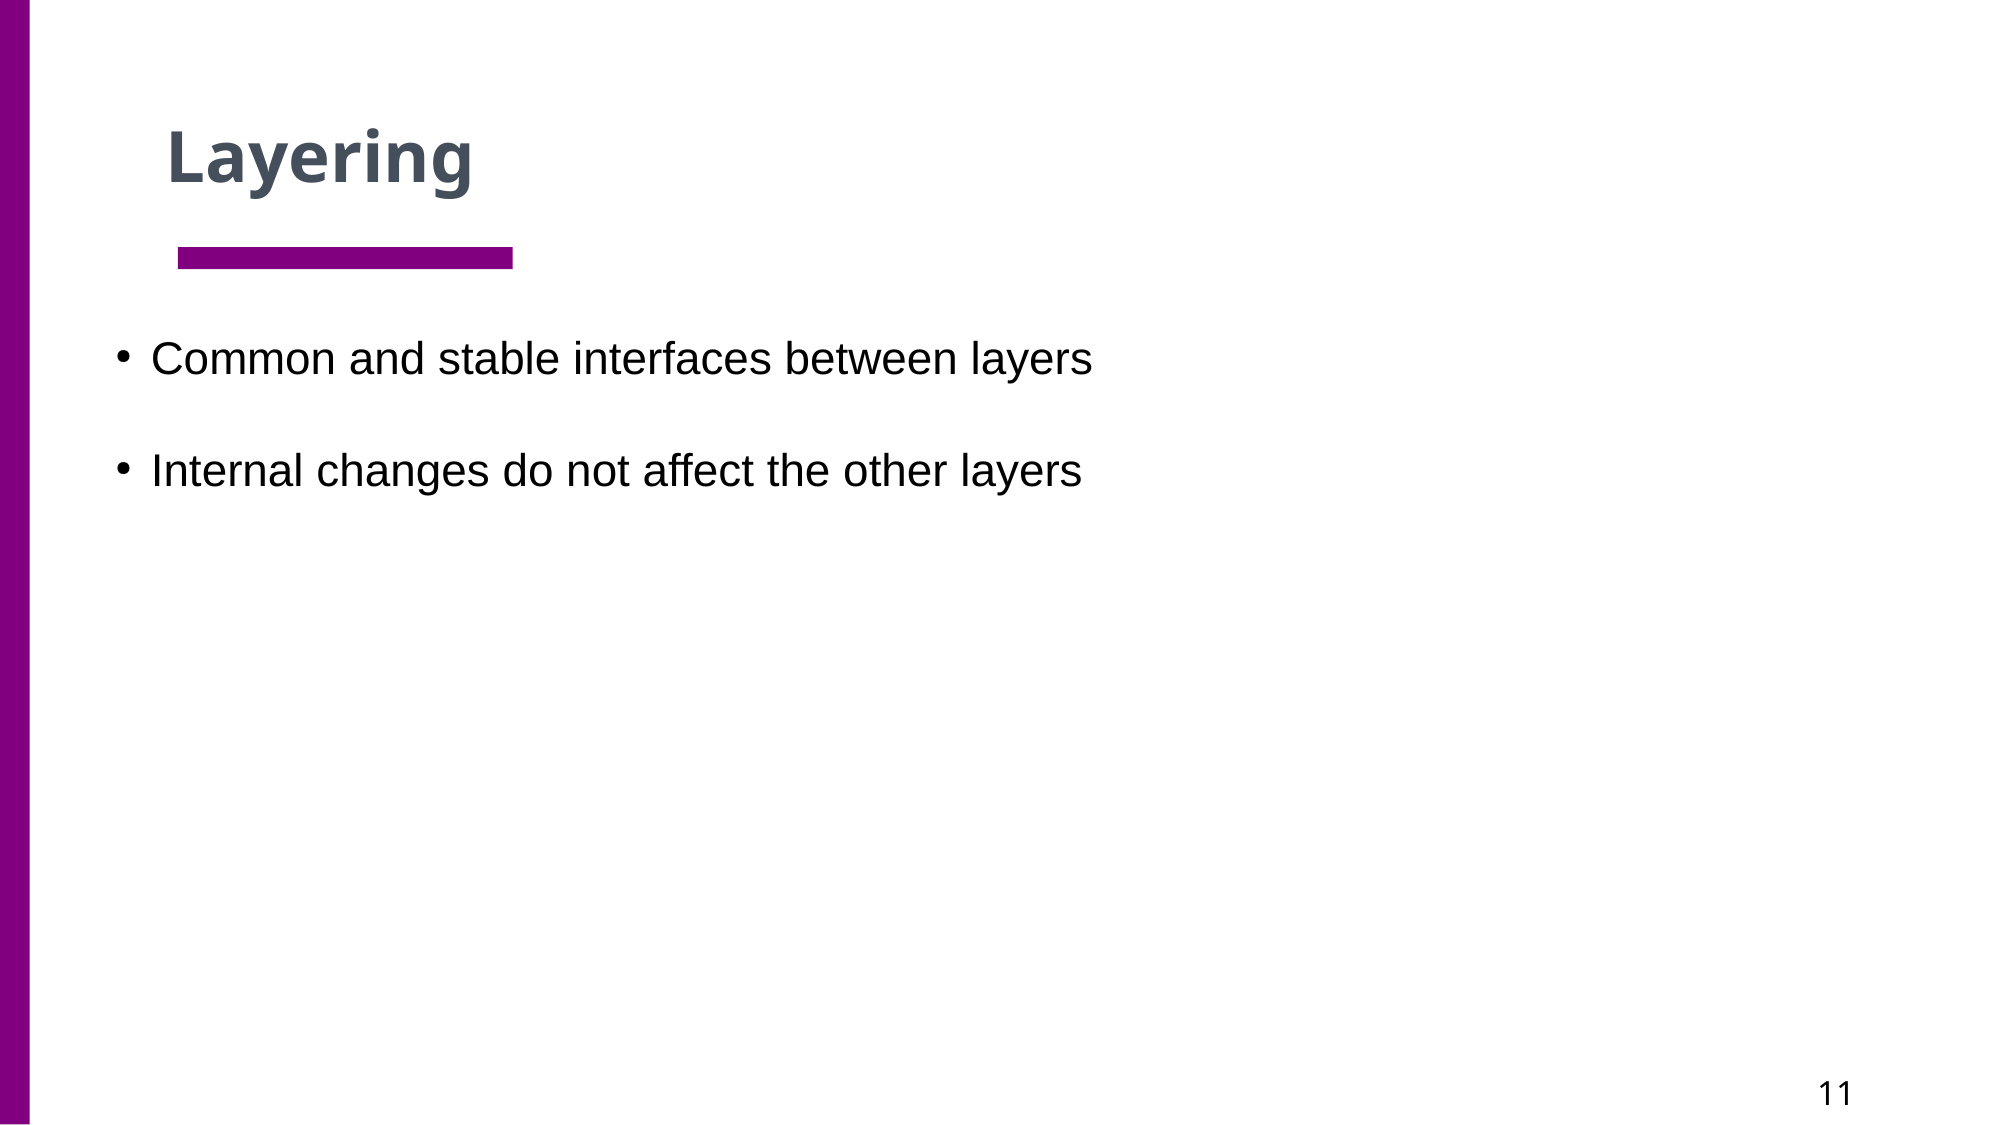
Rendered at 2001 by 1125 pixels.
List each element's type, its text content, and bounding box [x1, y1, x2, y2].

text_box Layering [151, 0, 1849, 212]
text_box Common and stable interfaces between layers Internal changes do not affect the other layers [100, 329, 2000, 756]
